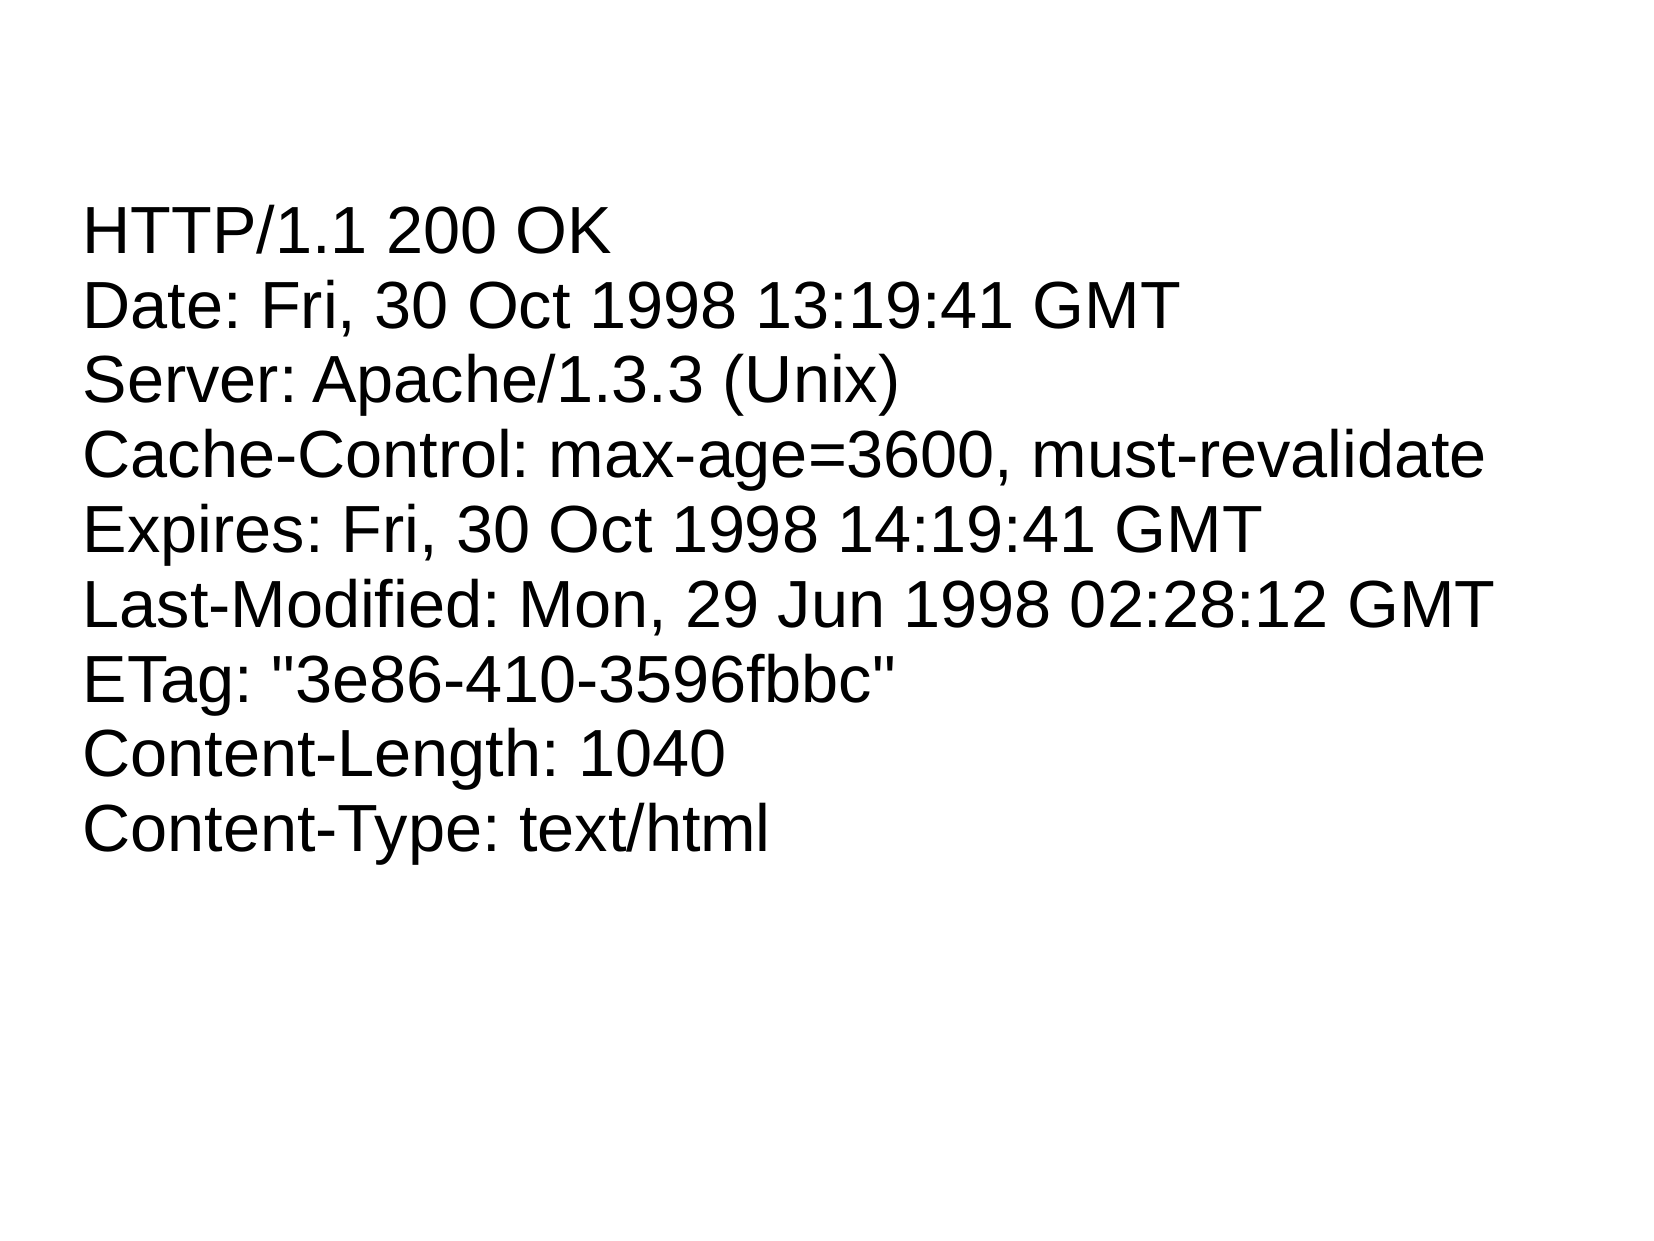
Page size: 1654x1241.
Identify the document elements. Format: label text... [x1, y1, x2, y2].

subtitle HTTP/1.1 200 OK Date: Fri, 30 Oct 1998 13:19:41 GMT Server: Apache/1.3.3 (Unix) Cache-Control: max-age=3600, must-revalidate Expires: Fri, 30 Oct 1998 14:19:41 GMT Last-Modified: Mon, 29 Jun 1998 02:28:12 GMT ETag: "3e86-410-3596fbbc" Content-Length: 1040 Content-Type: text/html [82, 49, 1571, 1010]
